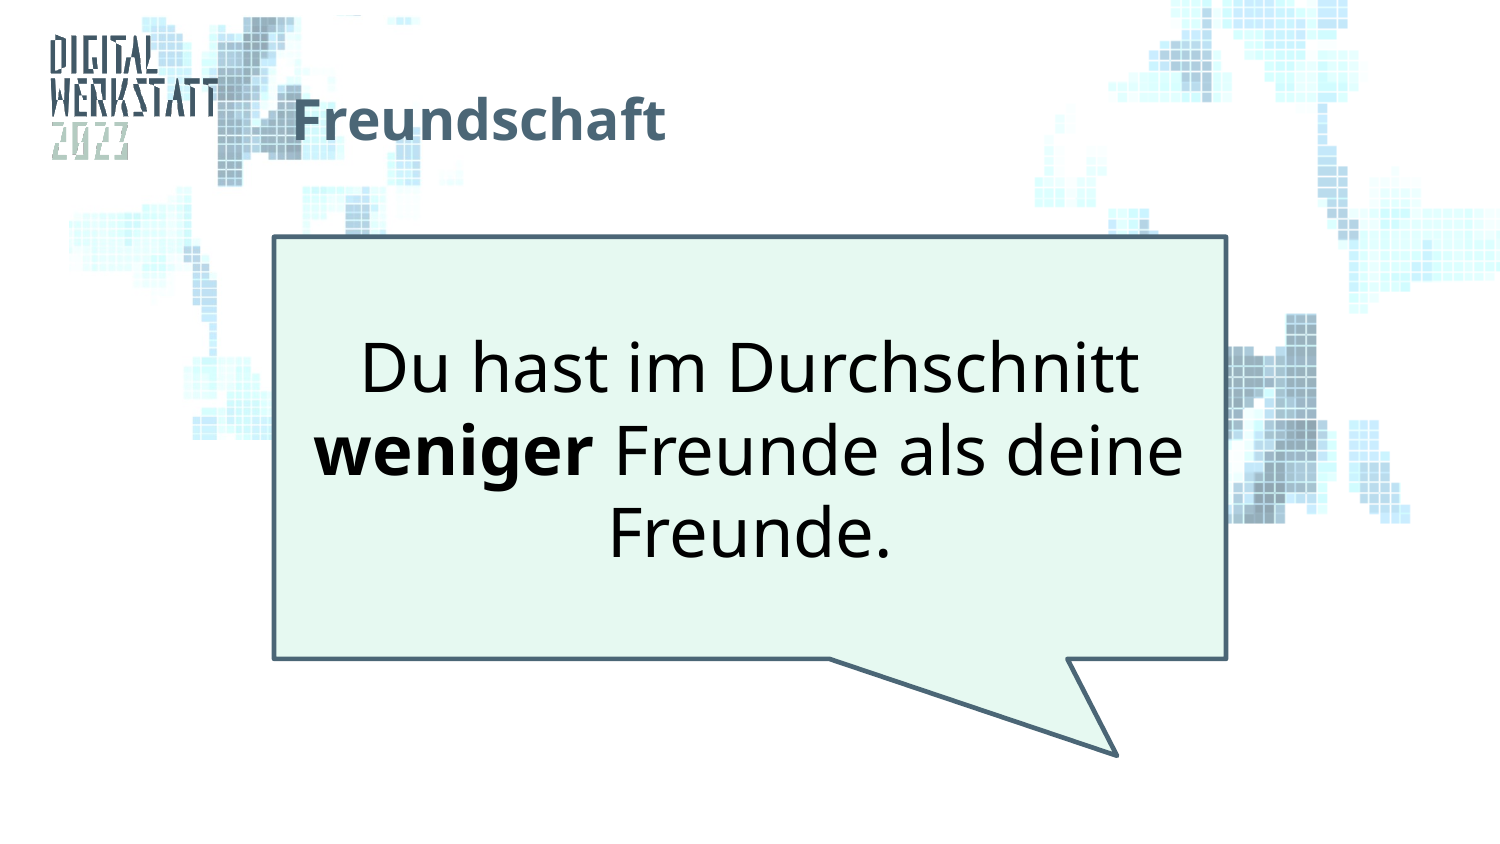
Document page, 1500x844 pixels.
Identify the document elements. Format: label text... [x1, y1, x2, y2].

title Freundschaft [276, 68, 1449, 167]
text_box Du hast im Durchschnitt weniger Freunde als deine Freunde. [274, 236, 1227, 756]
picture [685, 0, 1500, 527]
picture [21, 16, 727, 439]
